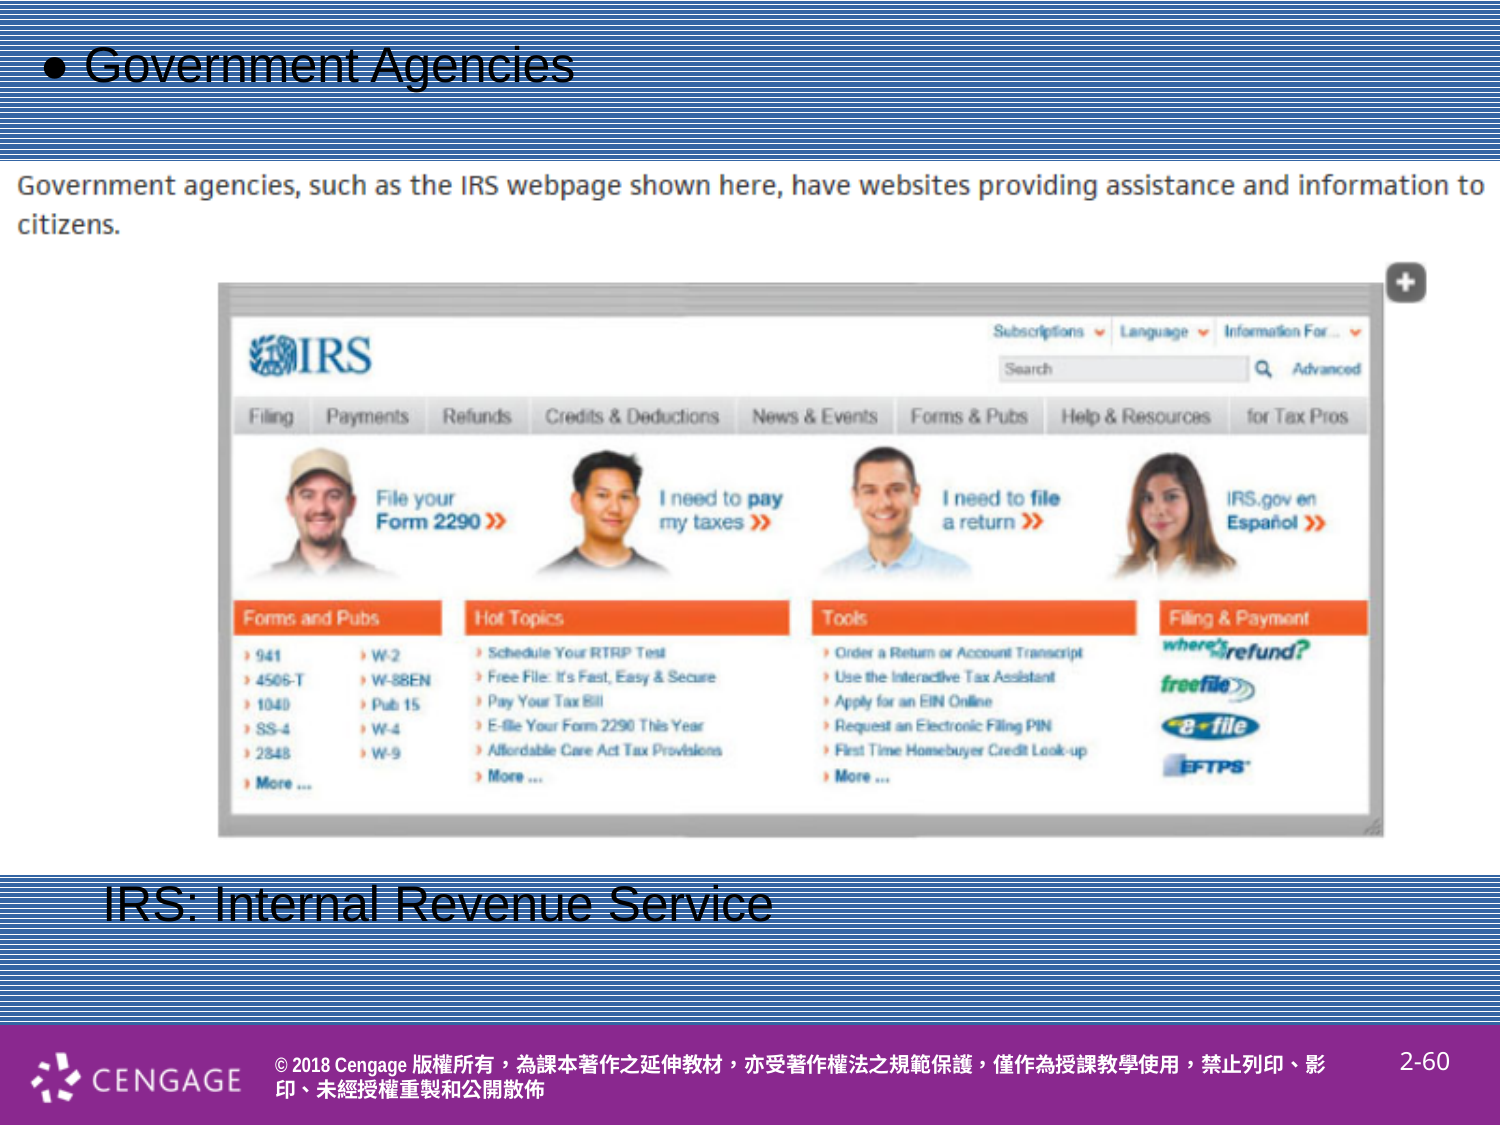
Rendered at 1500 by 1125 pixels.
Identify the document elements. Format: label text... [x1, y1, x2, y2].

text_box ● Government Agencies [0, 24, 613, 100]
text_box IRS: Internal Revenue Service [87, 864, 790, 940]
picture [21, 1043, 246, 1111]
picture [0, 161, 1500, 875]
